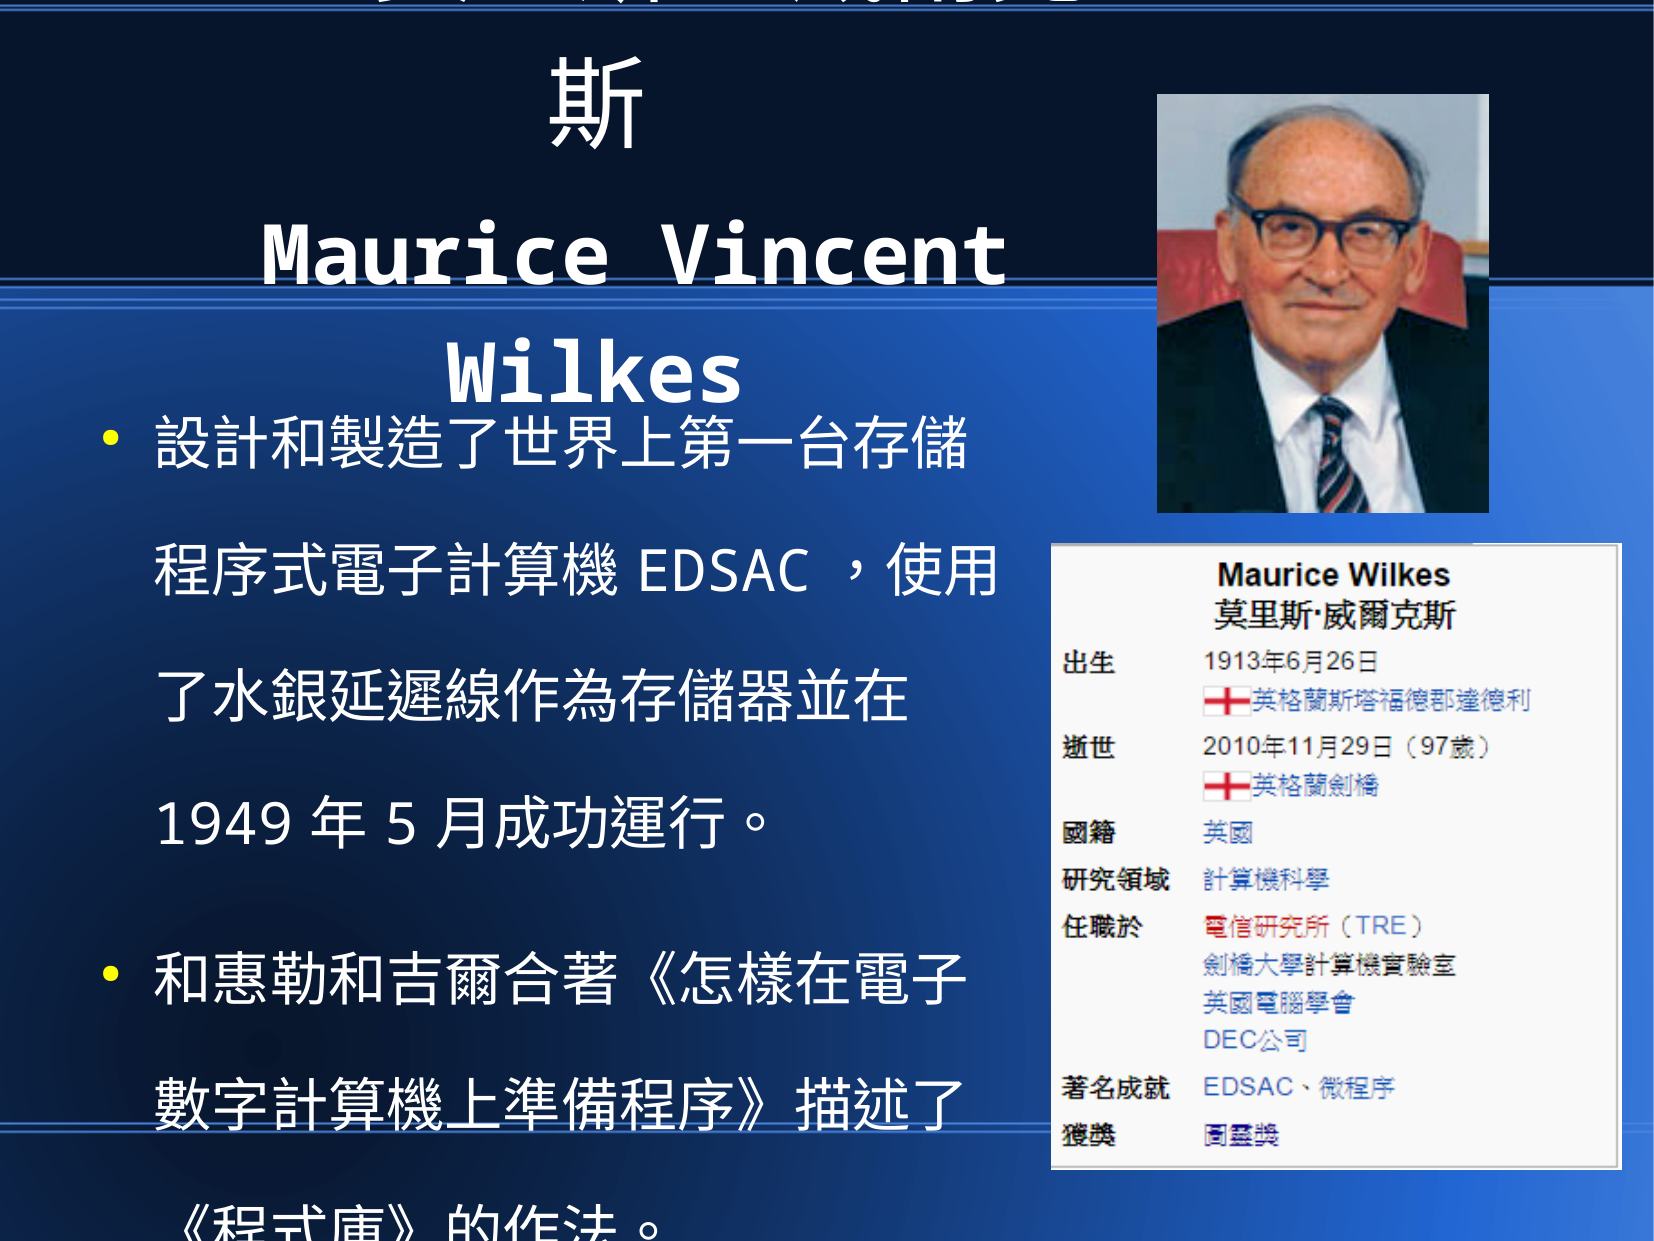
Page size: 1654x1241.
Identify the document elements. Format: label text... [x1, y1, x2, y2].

picture [363, 1228, 375, 1233]
list 設計和製造了世界上第一台存儲程序式電子計算機EDSAC，使用了水銀延遲線作為存儲器並在1949年5月成功運行。 和惠勒和吉爾合著《怎樣在電子數字計算機上準備程序》描述了《程式庫》的作法。 [82, 355, 1016, 1111]
picture [348, 1228, 359, 1233]
picture [453, 1233, 465, 1241]
picture [348, 1235, 359, 1240]
picture [0, 0, 1654, 1241]
title 1967莫里斯·威爾克斯 Maurice Vincent Wilkes [82, 17, 1111, 288]
picture [453, 1217, 465, 1230]
picture [363, 1235, 375, 1240]
